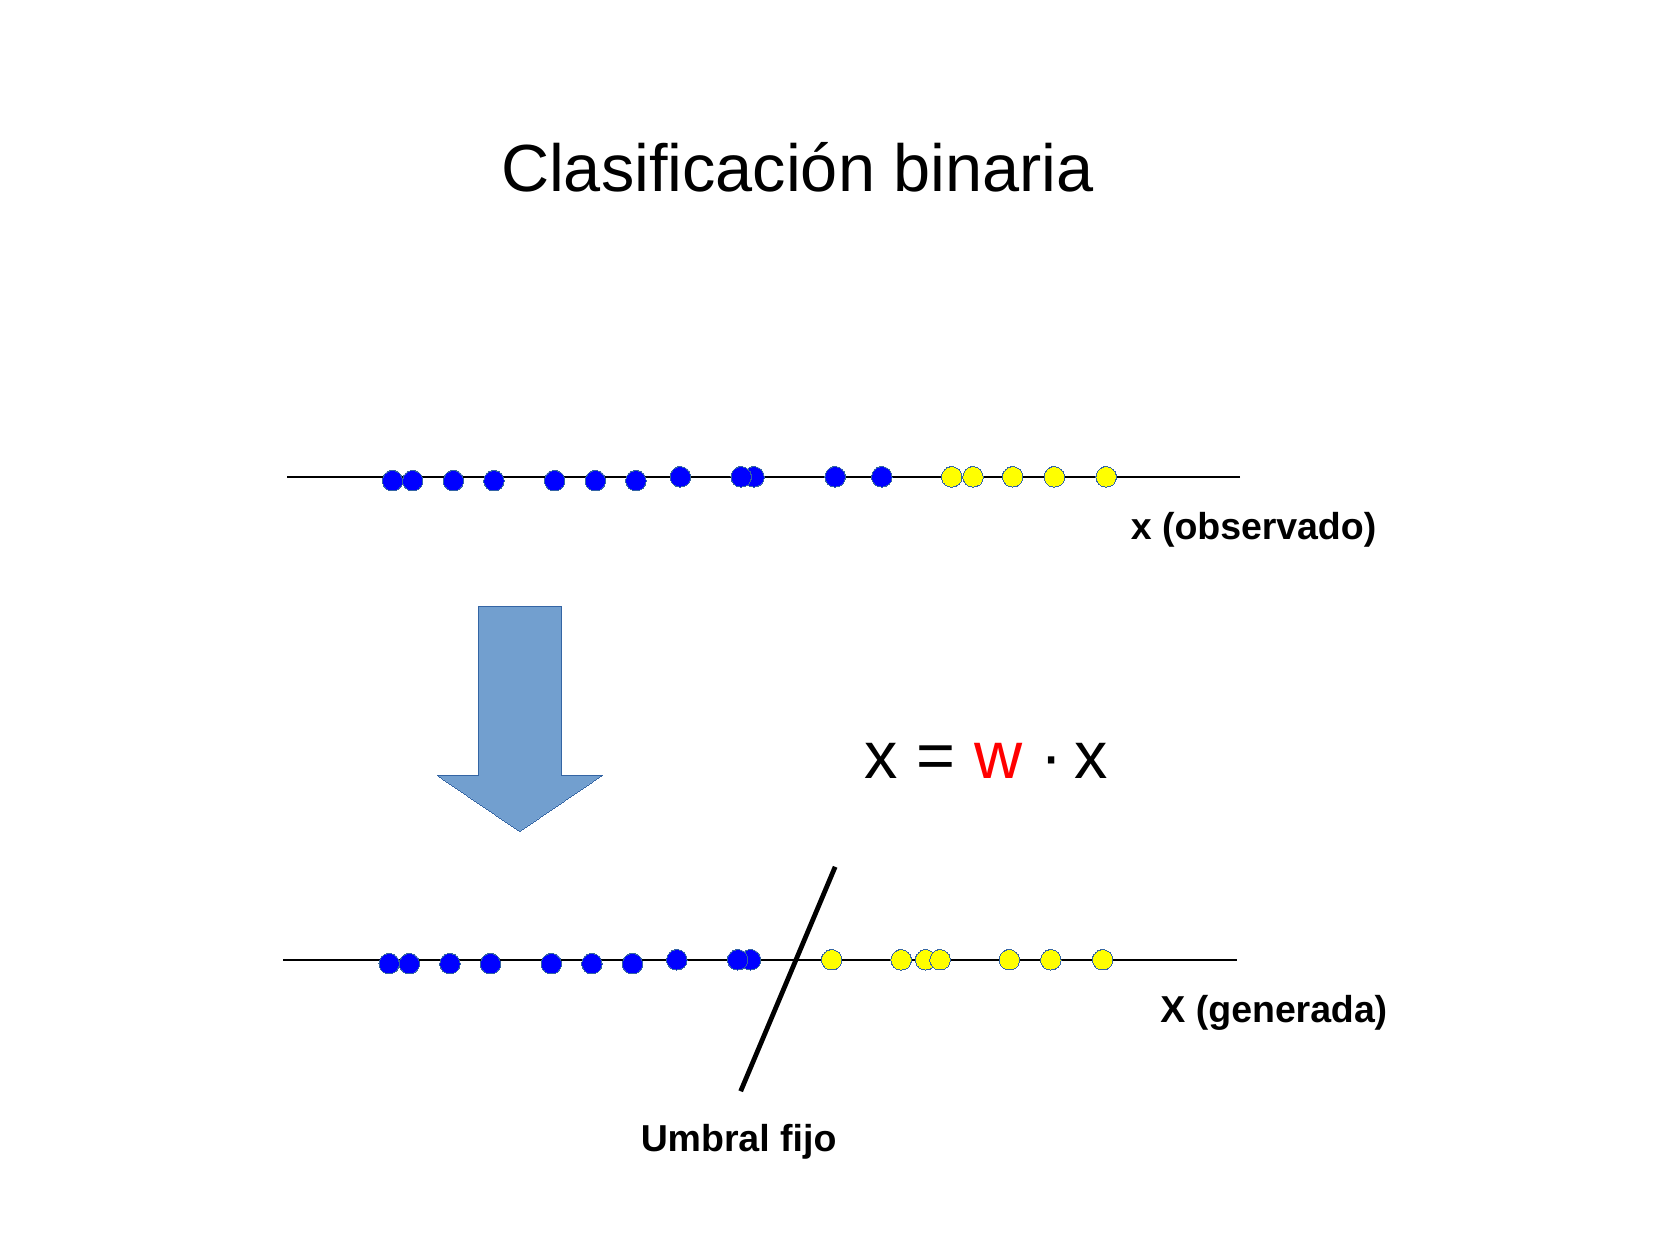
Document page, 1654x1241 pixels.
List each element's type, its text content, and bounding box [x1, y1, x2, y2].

text_box [625, 470, 647, 491]
text_box [730, 466, 765, 488]
text_box [1040, 949, 1062, 971]
text_box [727, 949, 761, 971]
text_box [443, 470, 464, 491]
text_box [890, 949, 912, 971]
text_box x (observado) [1116, 498, 1483, 640]
text_box [1095, 466, 1117, 488]
text_box [915, 949, 951, 971]
text_box [581, 953, 603, 974]
title x = w · x [555, 671, 1418, 856]
text_box [480, 953, 501, 974]
text_box [439, 953, 461, 974]
text_box [585, 470, 606, 491]
text_box [941, 466, 984, 488]
text_box [437, 606, 603, 832]
text_box X (generada) [1145, 981, 1512, 1123]
text_box [483, 470, 505, 491]
title Clasificación binaria [366, 76, 1229, 260]
text_box [821, 949, 842, 970]
text_box [622, 953, 643, 974]
text_box [824, 466, 846, 488]
text_box [1002, 466, 1023, 488]
text_box [541, 953, 562, 974]
text_box [871, 466, 893, 488]
text_box [382, 470, 423, 491]
text_box [666, 949, 688, 971]
text_box [670, 466, 691, 488]
text_box Umbral fijo [625, 1110, 993, 1241]
text_box [1044, 466, 1065, 488]
text_box [378, 953, 420, 974]
text_box [999, 949, 1020, 970]
text_box [544, 470, 565, 491]
text_box [1092, 949, 1113, 970]
